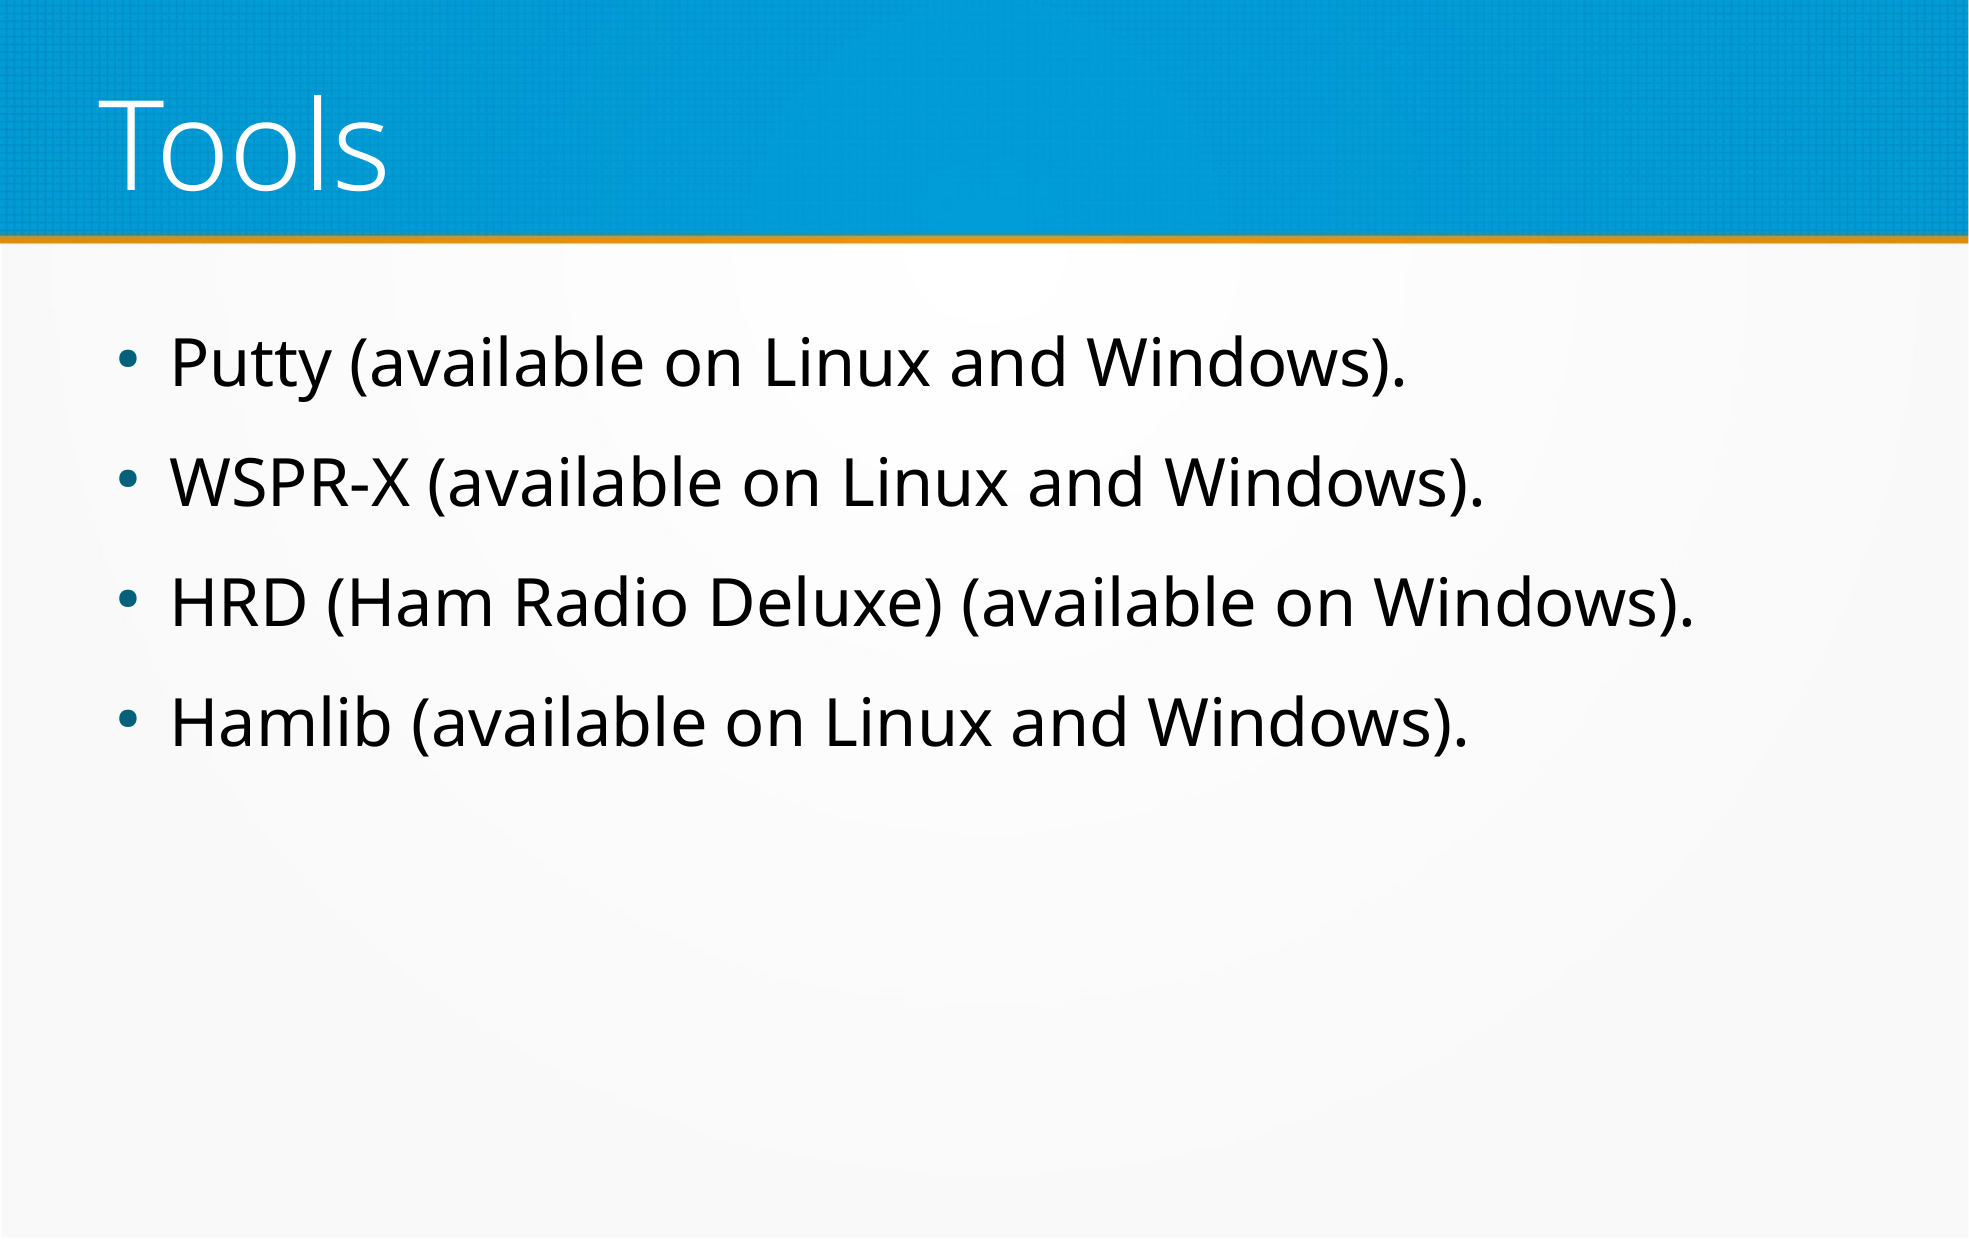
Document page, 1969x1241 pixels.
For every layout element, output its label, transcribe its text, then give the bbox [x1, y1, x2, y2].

picture [0, 233, 1969, 1241]
list Putty (available on Linux and Windows). WSPR-X (available on Linux and Windows). HRD (Ham Radio Deluxe) (available on Windows). Hamlib (available on Linux and Windows). [98, 315, 1861, 1081]
title Tools [98, 19, 1870, 227]
